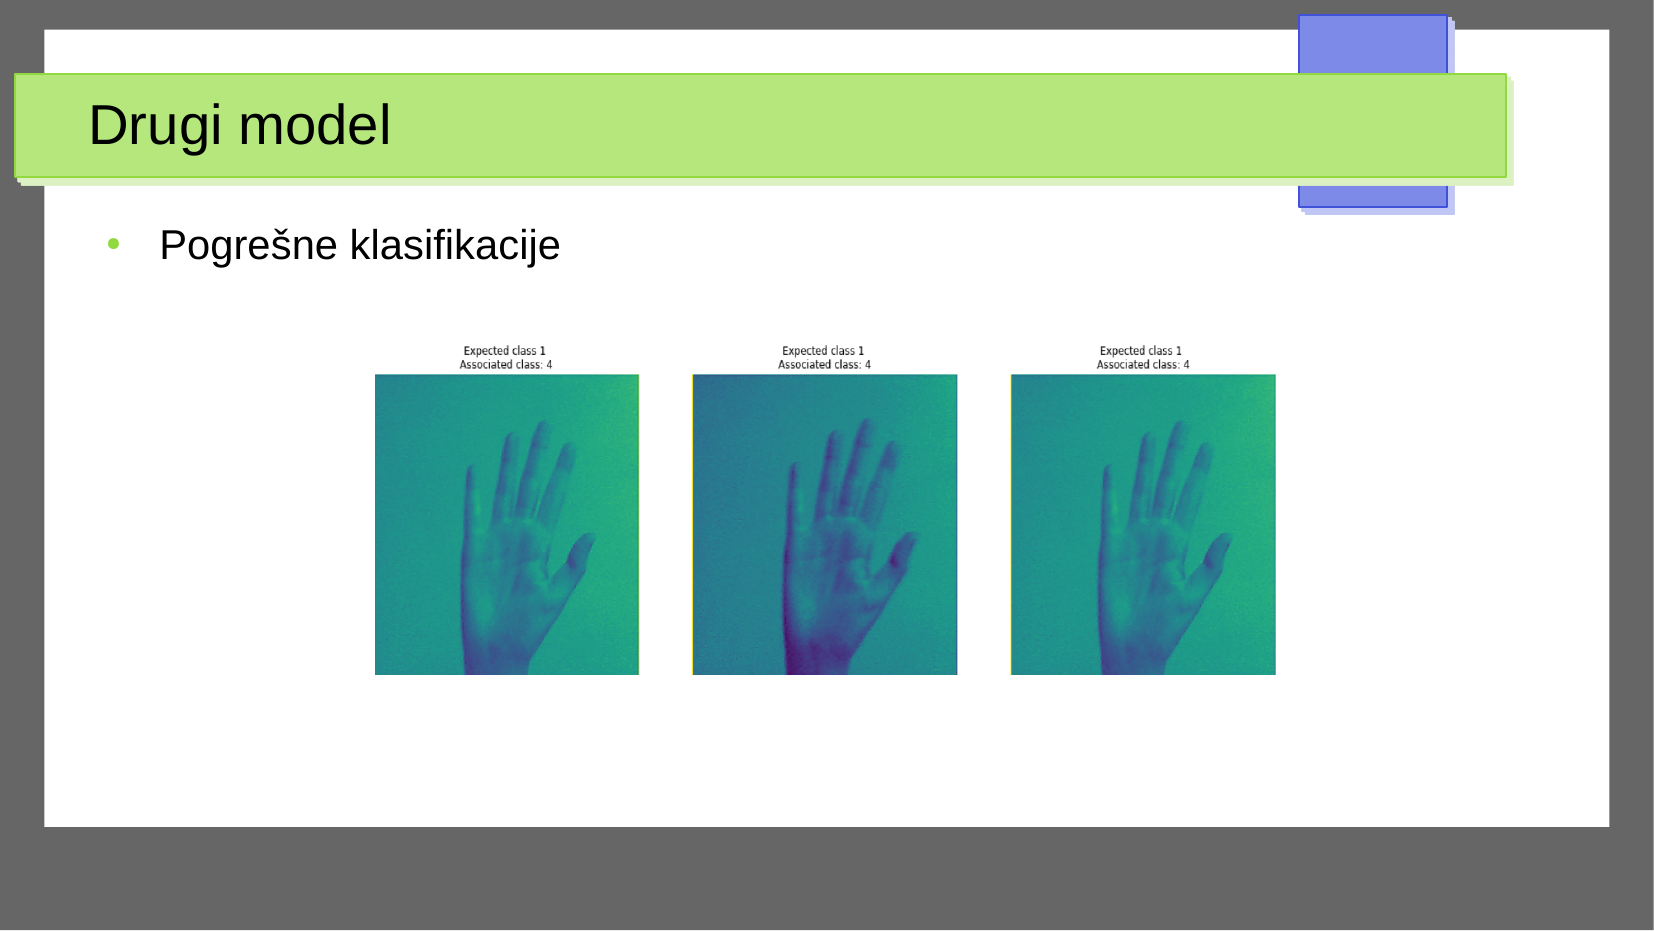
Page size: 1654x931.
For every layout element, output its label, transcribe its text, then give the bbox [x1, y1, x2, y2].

list Pogrešne klasifikacije [88, 221, 601, 338]
title Drugi model [88, 73, 1506, 178]
picture [375, 337, 1276, 676]
